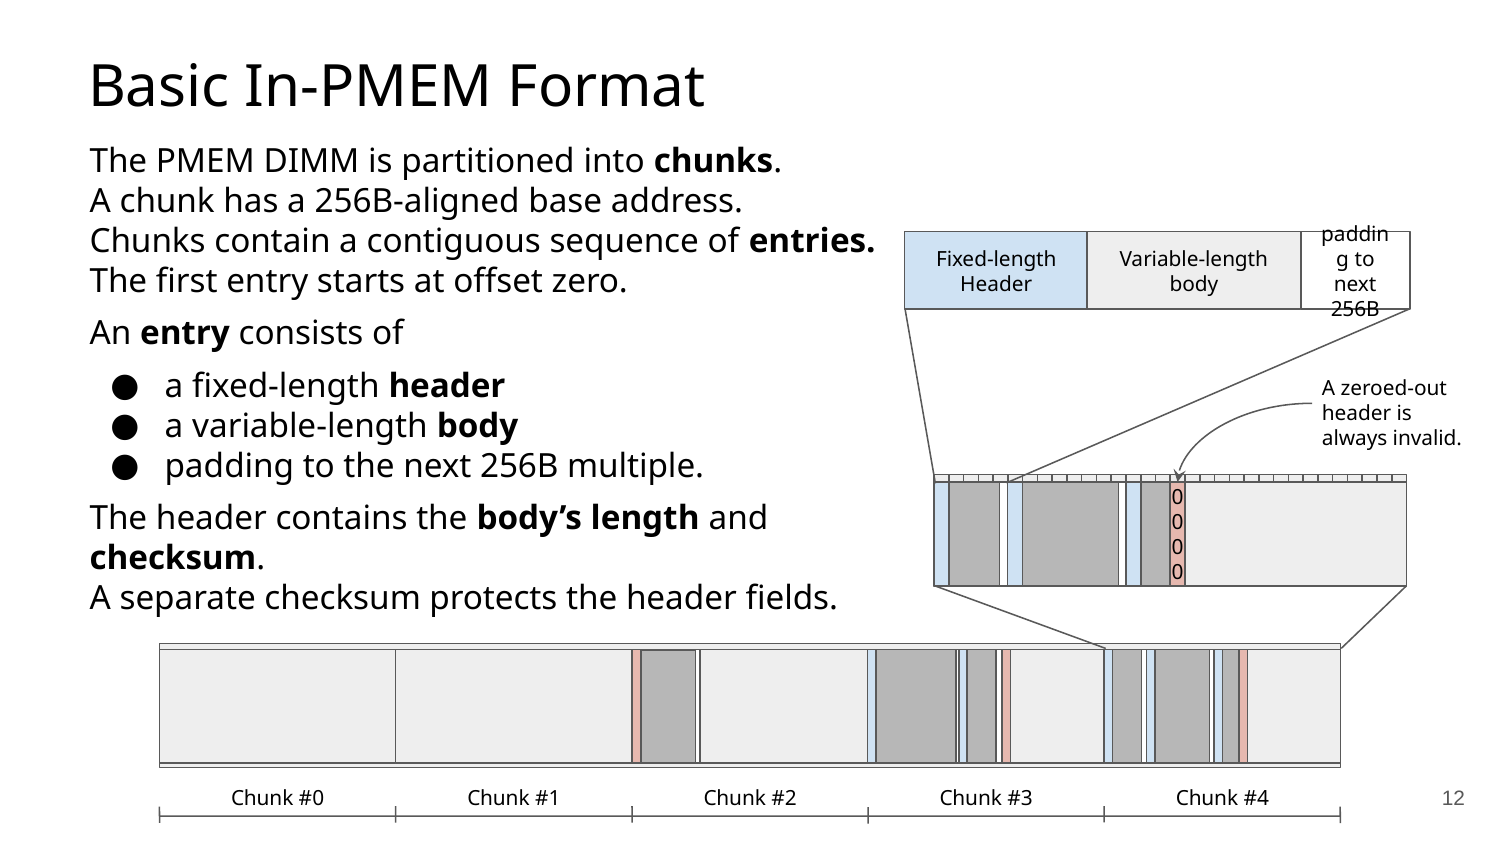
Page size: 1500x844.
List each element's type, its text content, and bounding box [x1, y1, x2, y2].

text_box [1179, 474, 1407, 586]
text_box Chunk #3 [868, 785, 1104, 810]
text_box [934, 474, 1176, 586]
title Basic In-PMEM Format [73, 33, 1305, 165]
text_box Chunk #1 [395, 785, 631, 810]
text_box Chunk #4 [1104, 785, 1341, 810]
text_box Fixed-length Header [911, 231, 1086, 309]
text_box 0 0 0 0 [1170, 481, 1185, 586]
slide_number <number> [1389, 764, 1480, 830]
text_box The PMEM DIMM is partitioned into chunks. A chunk has a 256B-aligned base address. Chunks contain a contiguous sequence of entries. The first entry starts at offset zero. An entry consists of a fixed-length header a variable-length body padding to the next 256B multiple. The header contains the body’s length and checksum. A separate checksum protects the header fields. [74, 124, 911, 624]
text_box padding to next 256B [1300, 231, 1410, 309]
text_box Chunk #0 [159, 785, 395, 810]
text_box Variable-length body [1086, 231, 1300, 309]
text_box [159, 643, 1341, 768]
text_box Chunk #2 [631, 785, 868, 810]
text_box A zeroed-out header is always invalid. [1306, 357, 1497, 467]
